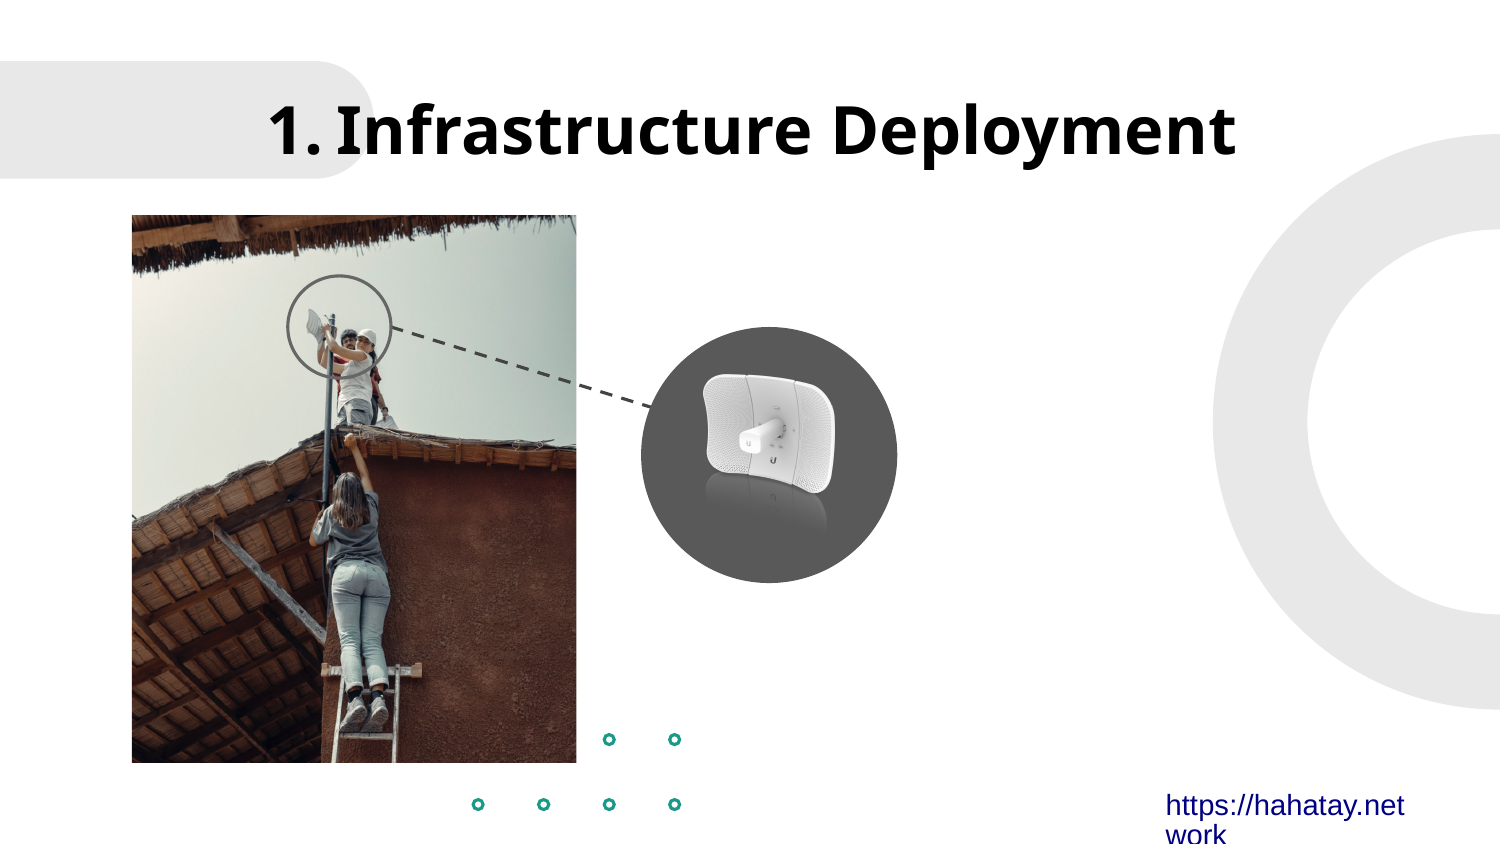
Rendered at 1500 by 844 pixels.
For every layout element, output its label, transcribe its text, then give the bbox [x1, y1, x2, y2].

text_box Infrastructure Deployment [116, 72, 1383, 167]
picture [703, 374, 835, 536]
picture [131, 215, 577, 763]
text_box [641, 326, 898, 584]
